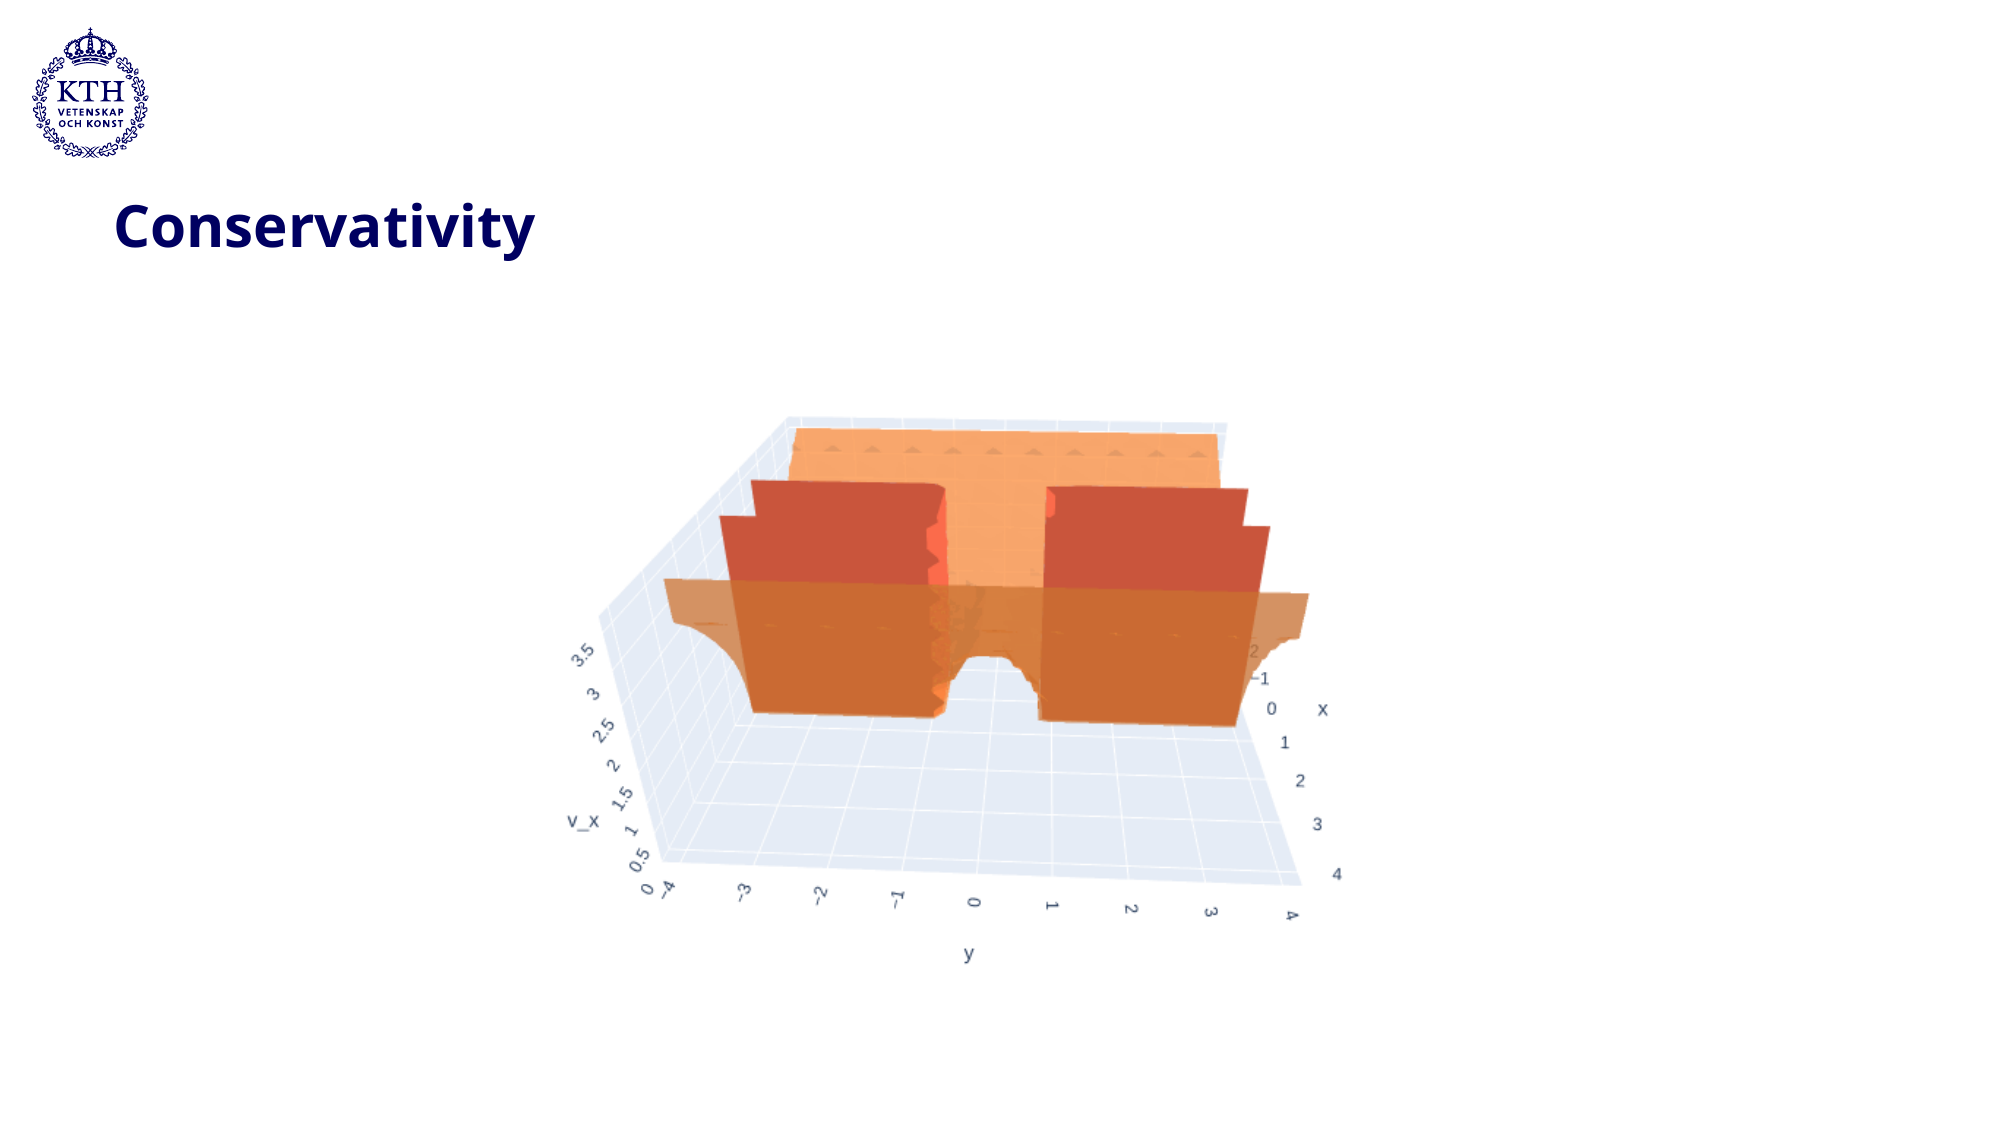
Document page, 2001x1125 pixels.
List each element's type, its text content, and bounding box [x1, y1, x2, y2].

title Conservativity [98, 179, 1902, 273]
picture [482, 307, 1506, 1038]
